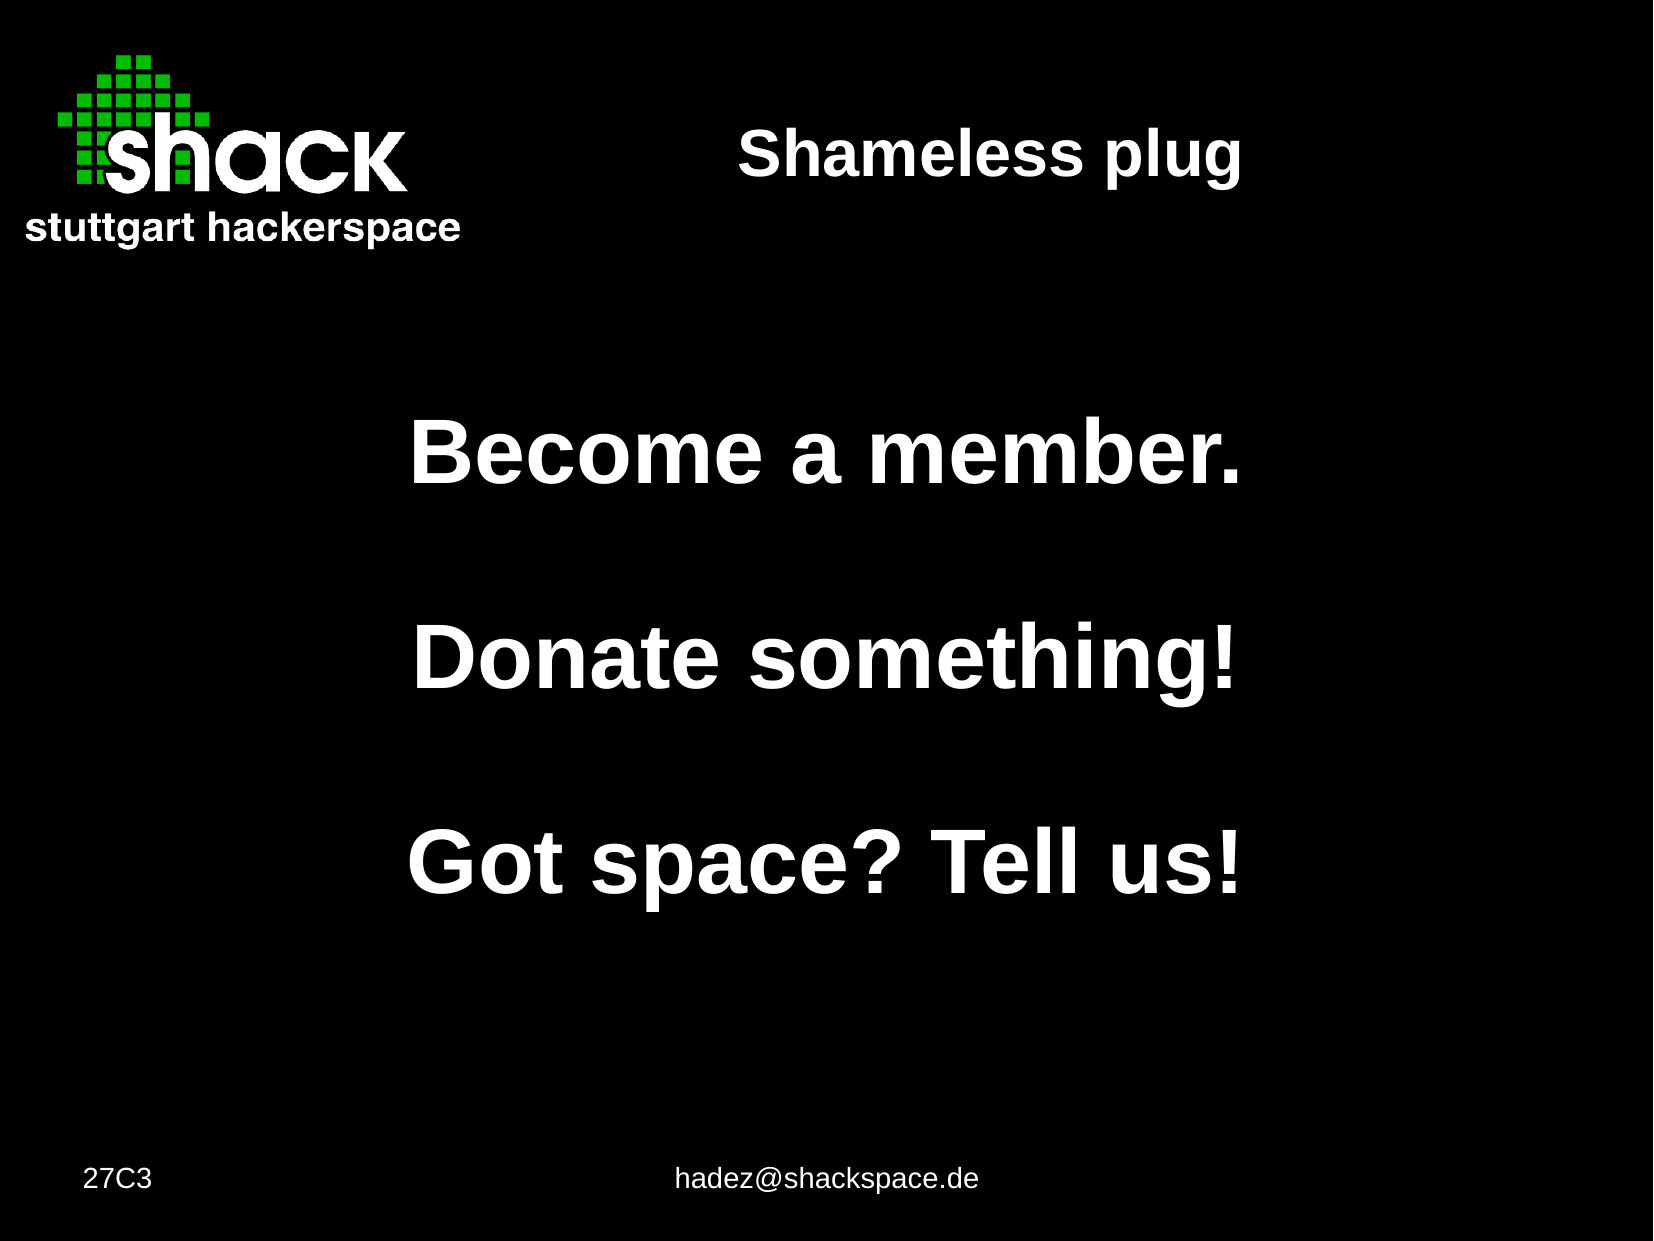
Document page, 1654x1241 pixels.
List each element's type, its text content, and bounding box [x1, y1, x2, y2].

picture [8, 47, 477, 257]
subtitle Become a member. Donate something! Got space? Tell us! [82, 297, 1571, 1118]
title Shameless plug [412, 49, 1571, 257]
